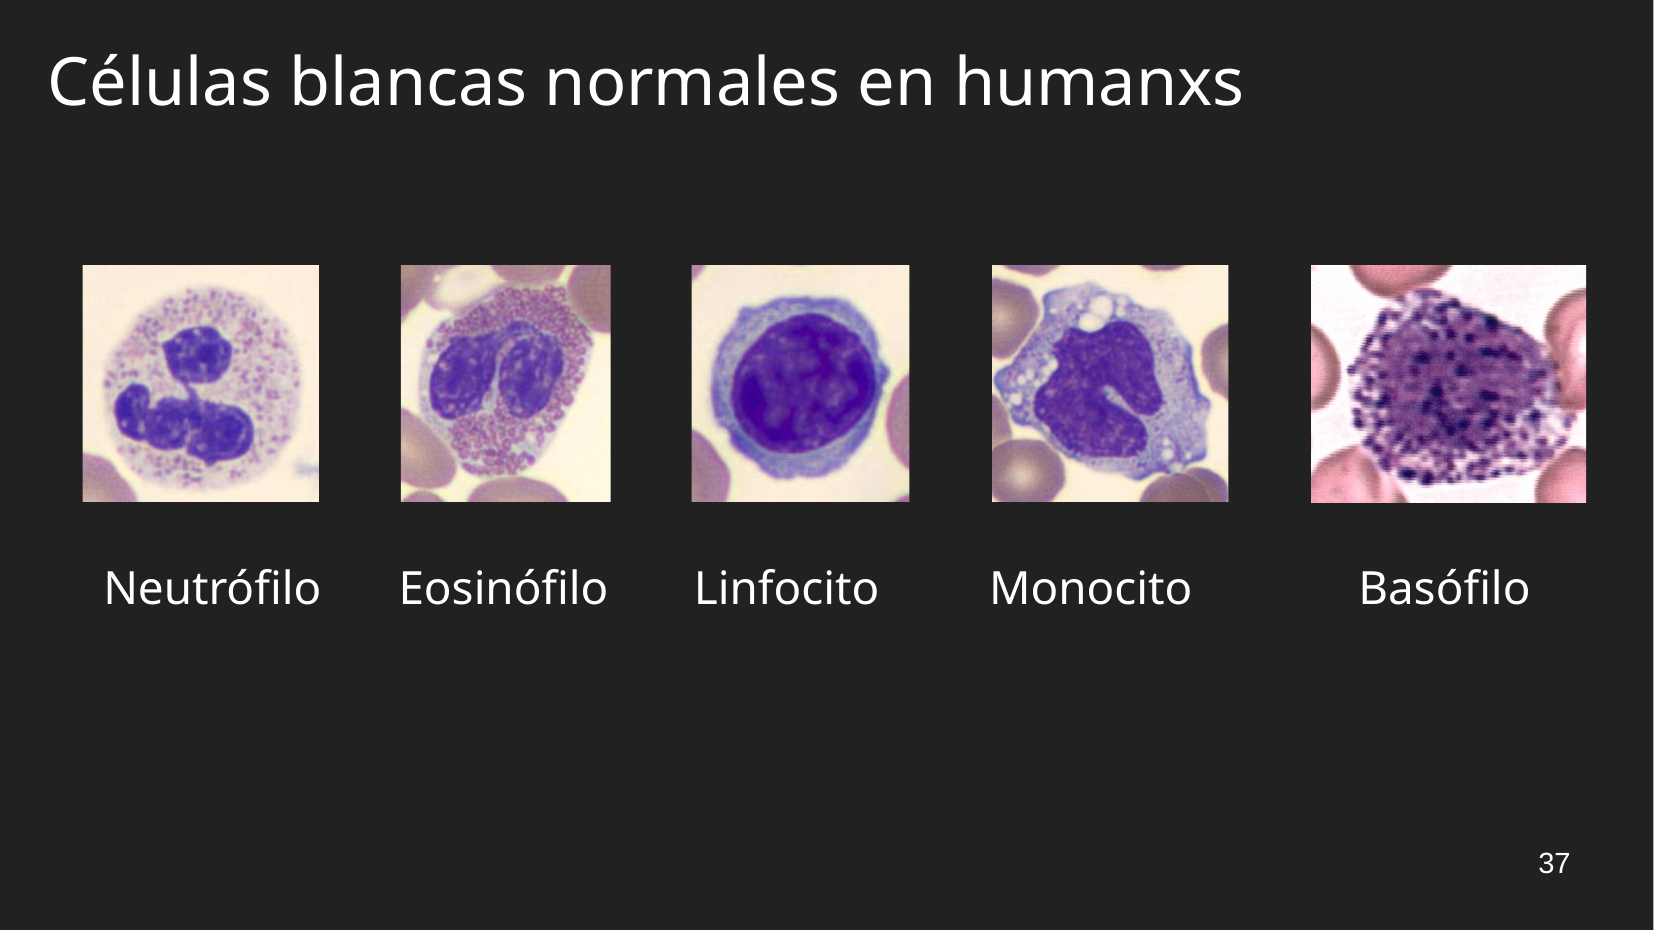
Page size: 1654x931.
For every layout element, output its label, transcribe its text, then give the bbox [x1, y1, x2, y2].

picture [992, 265, 1229, 502]
picture [400, 265, 611, 502]
title Células blancas normales en humanxs [47, 1, 1536, 157]
picture [82, 265, 319, 502]
picture [691, 265, 910, 502]
text_box Neutrófilo Eosinófilo Linfocito Monocito Basófilo [88, 548, 1625, 739]
picture [1311, 265, 1587, 503]
